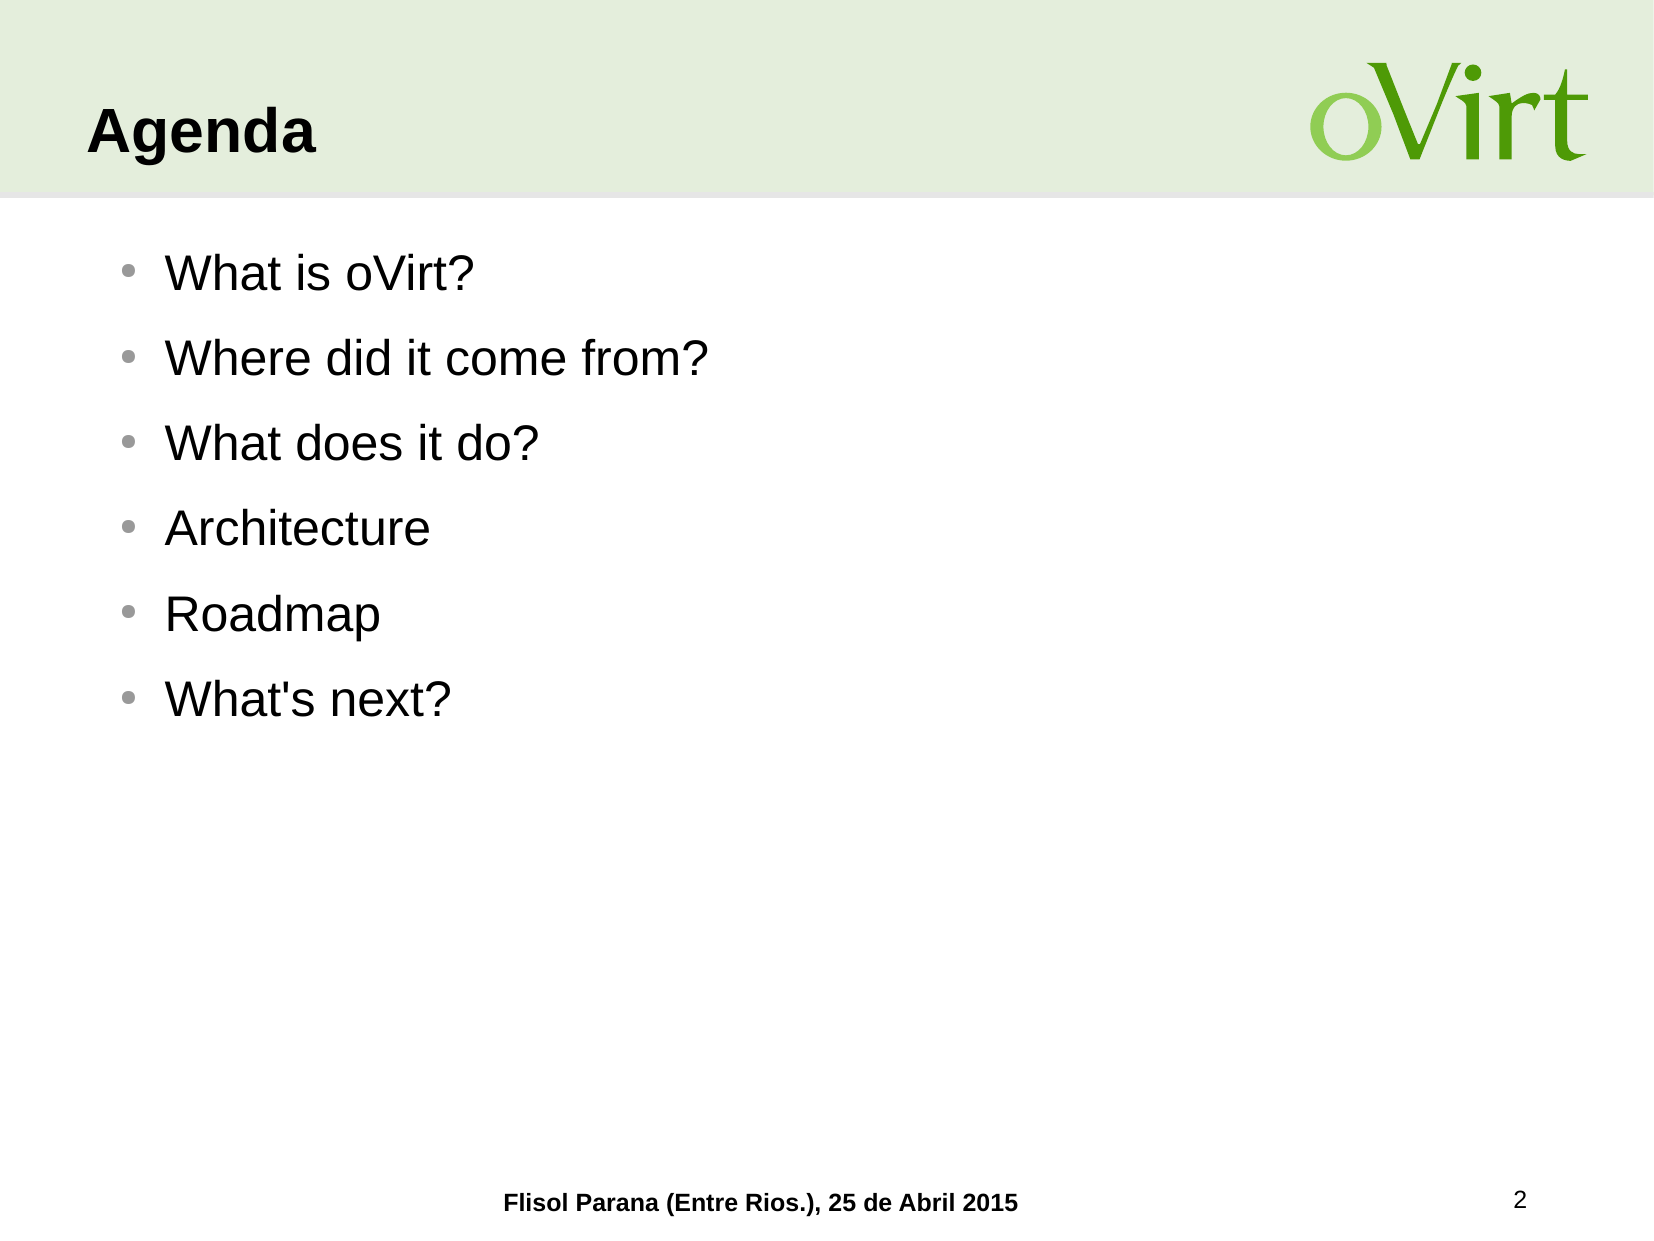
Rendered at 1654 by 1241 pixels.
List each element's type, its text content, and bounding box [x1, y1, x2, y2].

title Agenda [86, 36, 1307, 225]
list What is oVirt? Where did it come from? What does it do? Architecture Roadmap What's next? [104, 244, 1530, 964]
